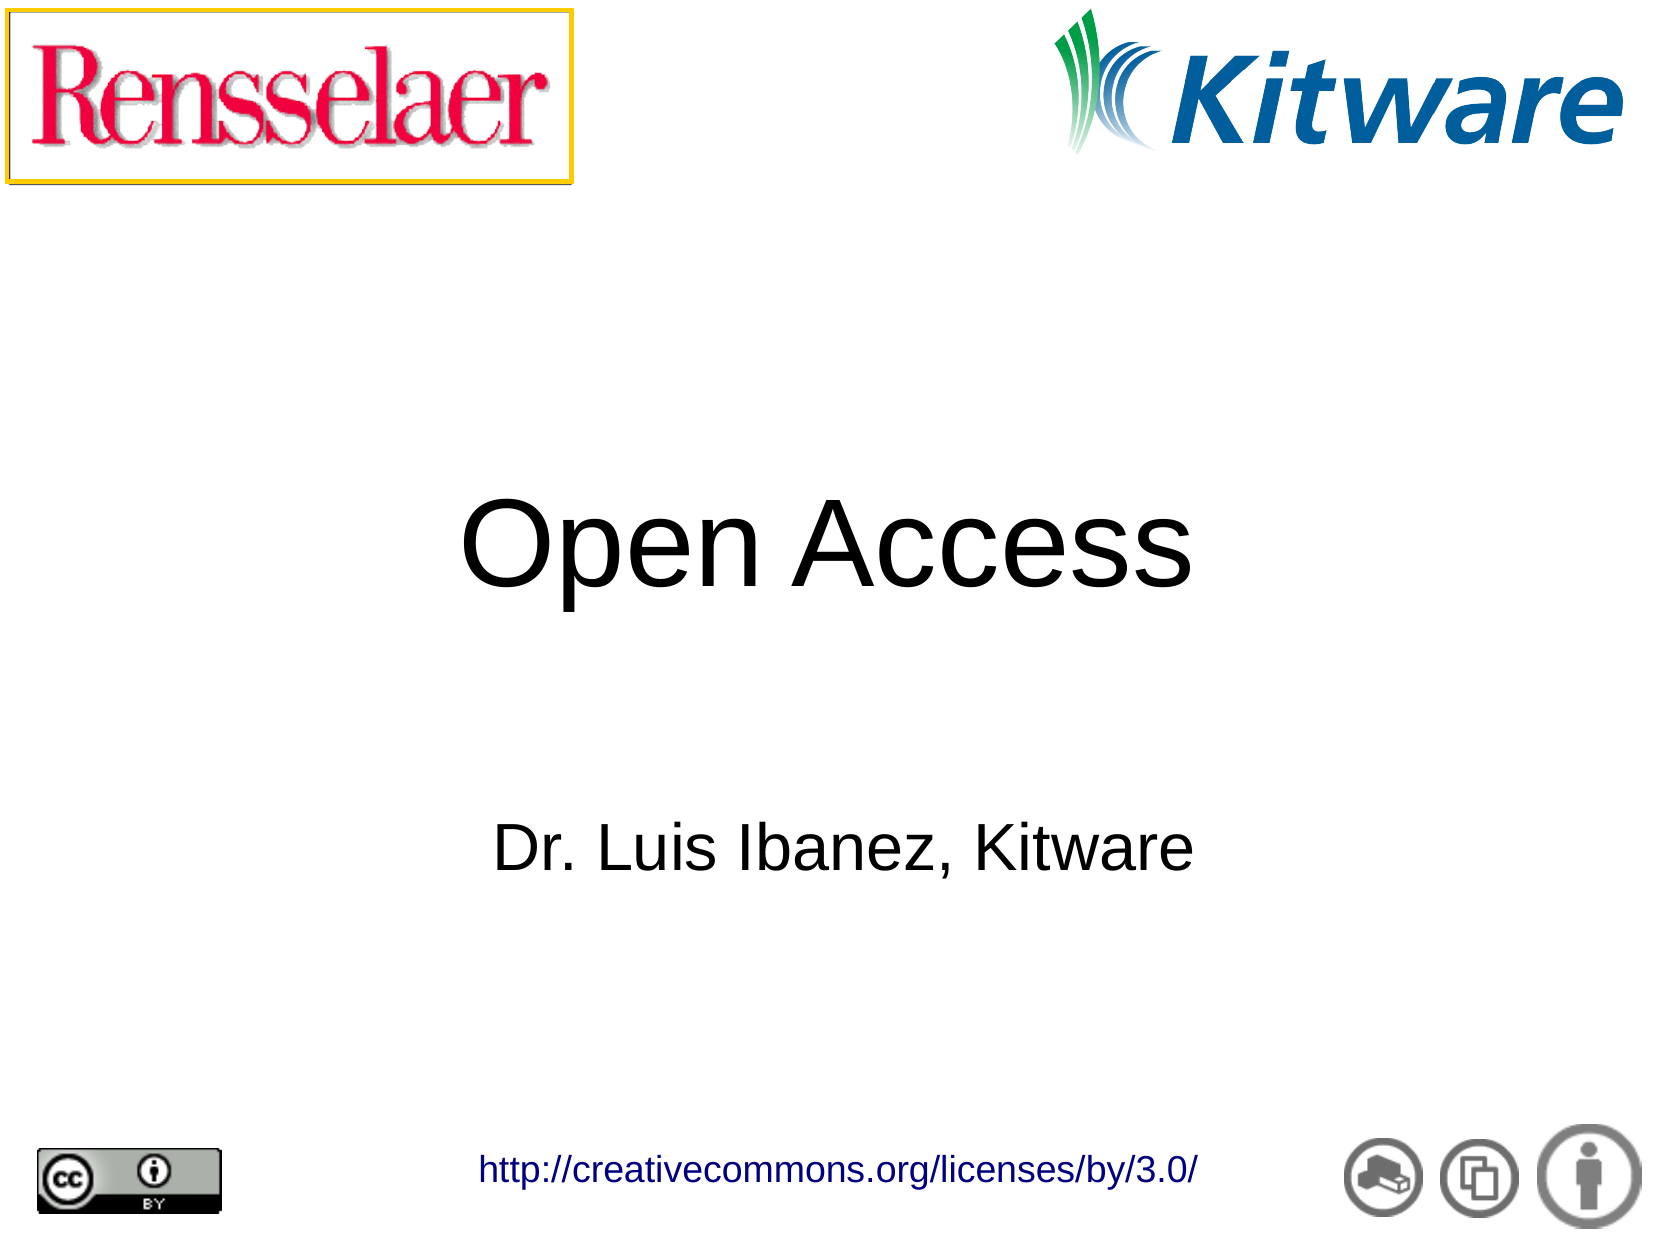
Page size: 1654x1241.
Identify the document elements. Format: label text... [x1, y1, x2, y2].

picture [2, 6, 572, 190]
picture [1440, 1139, 1519, 1218]
picture [1054, 8, 1623, 155]
text_box http://creativecommons.org/licenses/by/3.0/ [442, 1141, 1246, 1198]
picture [1344, 1138, 1423, 1217]
picture [1537, 1124, 1642, 1230]
picture [37, 1148, 222, 1214]
subtitle Dr. Luis Ibanez, Kitware [82, 746, 1571, 948]
picture [9, 12, 569, 179]
title Open Access [82, 446, 1571, 639]
